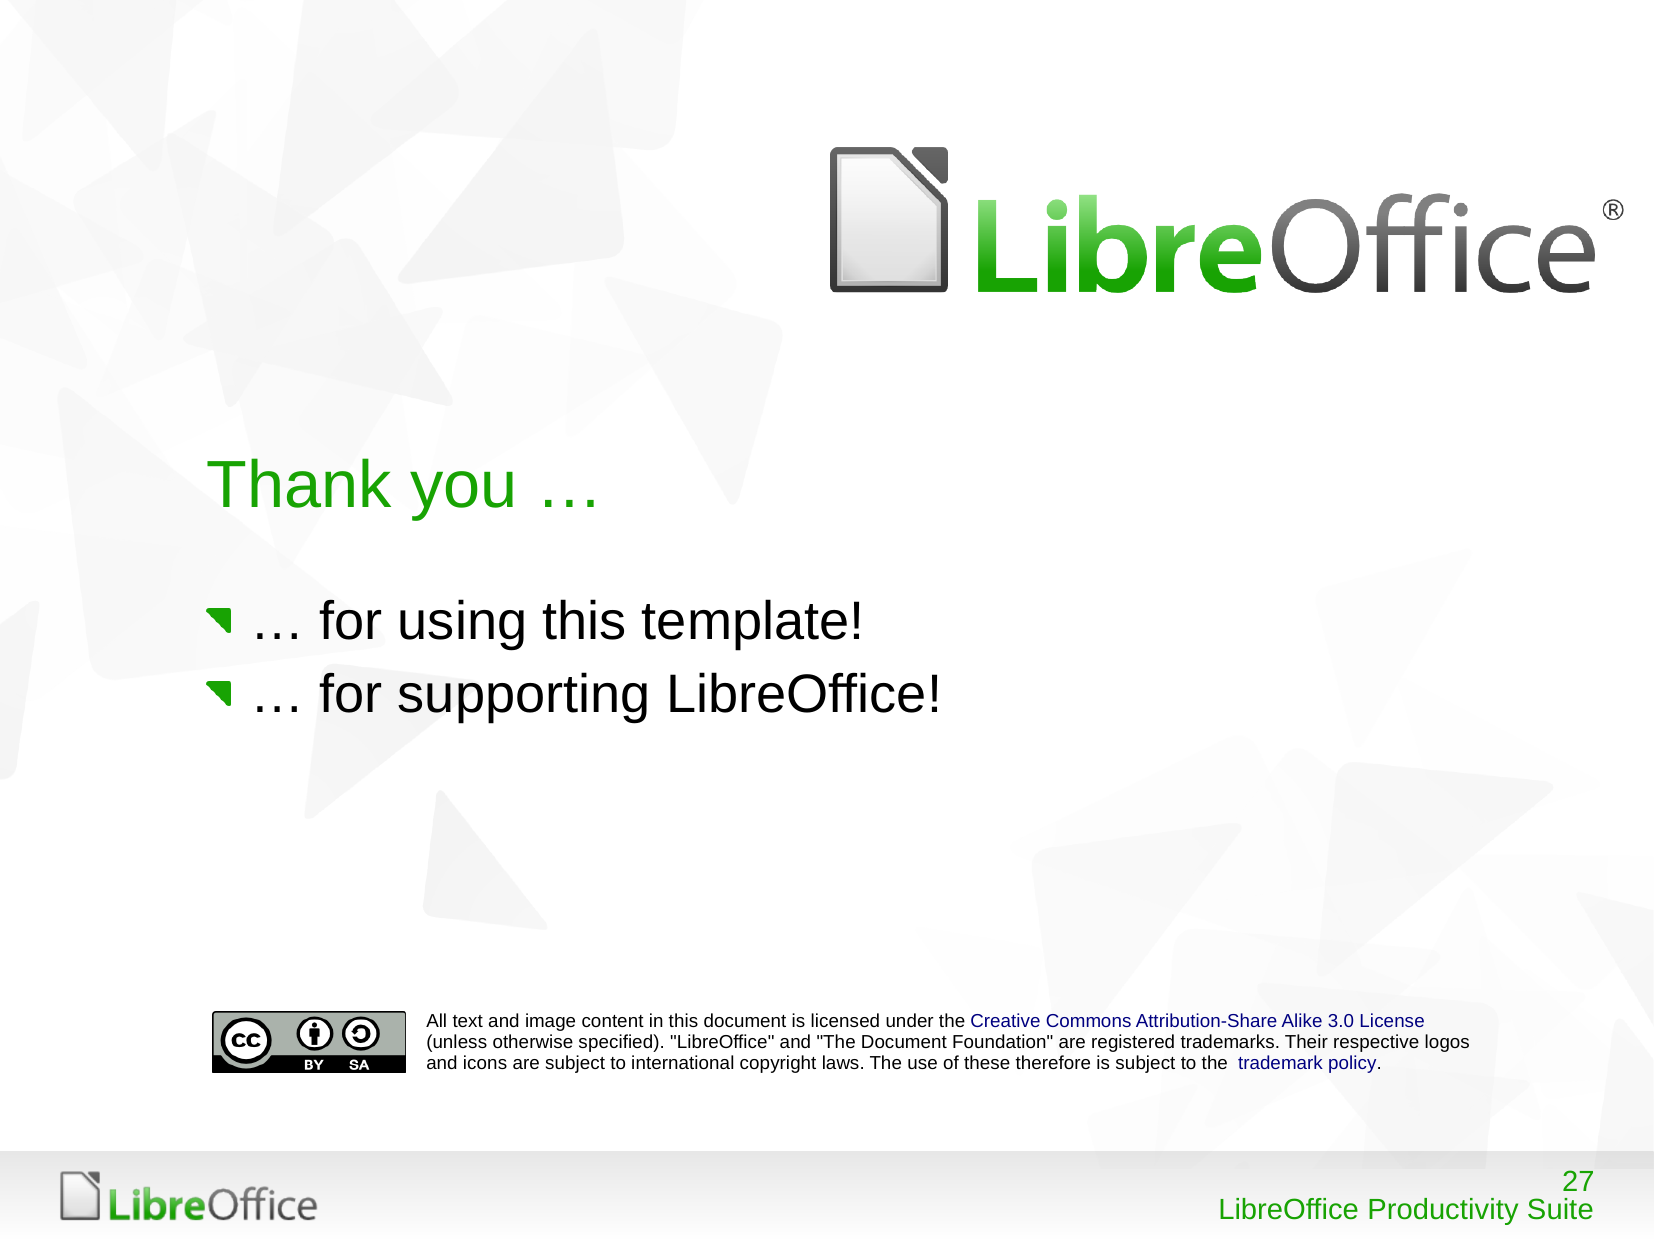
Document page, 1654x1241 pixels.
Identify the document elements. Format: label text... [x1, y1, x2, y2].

picture [212, 1011, 406, 1073]
picture [0, 0, 1654, 930]
picture [915, 548, 1654, 1169]
title Thank you … [206, 395, 1477, 573]
list … for using this template! … for supporting LibreOffice! [206, 590, 1477, 945]
picture [41, 1152, 337, 1240]
